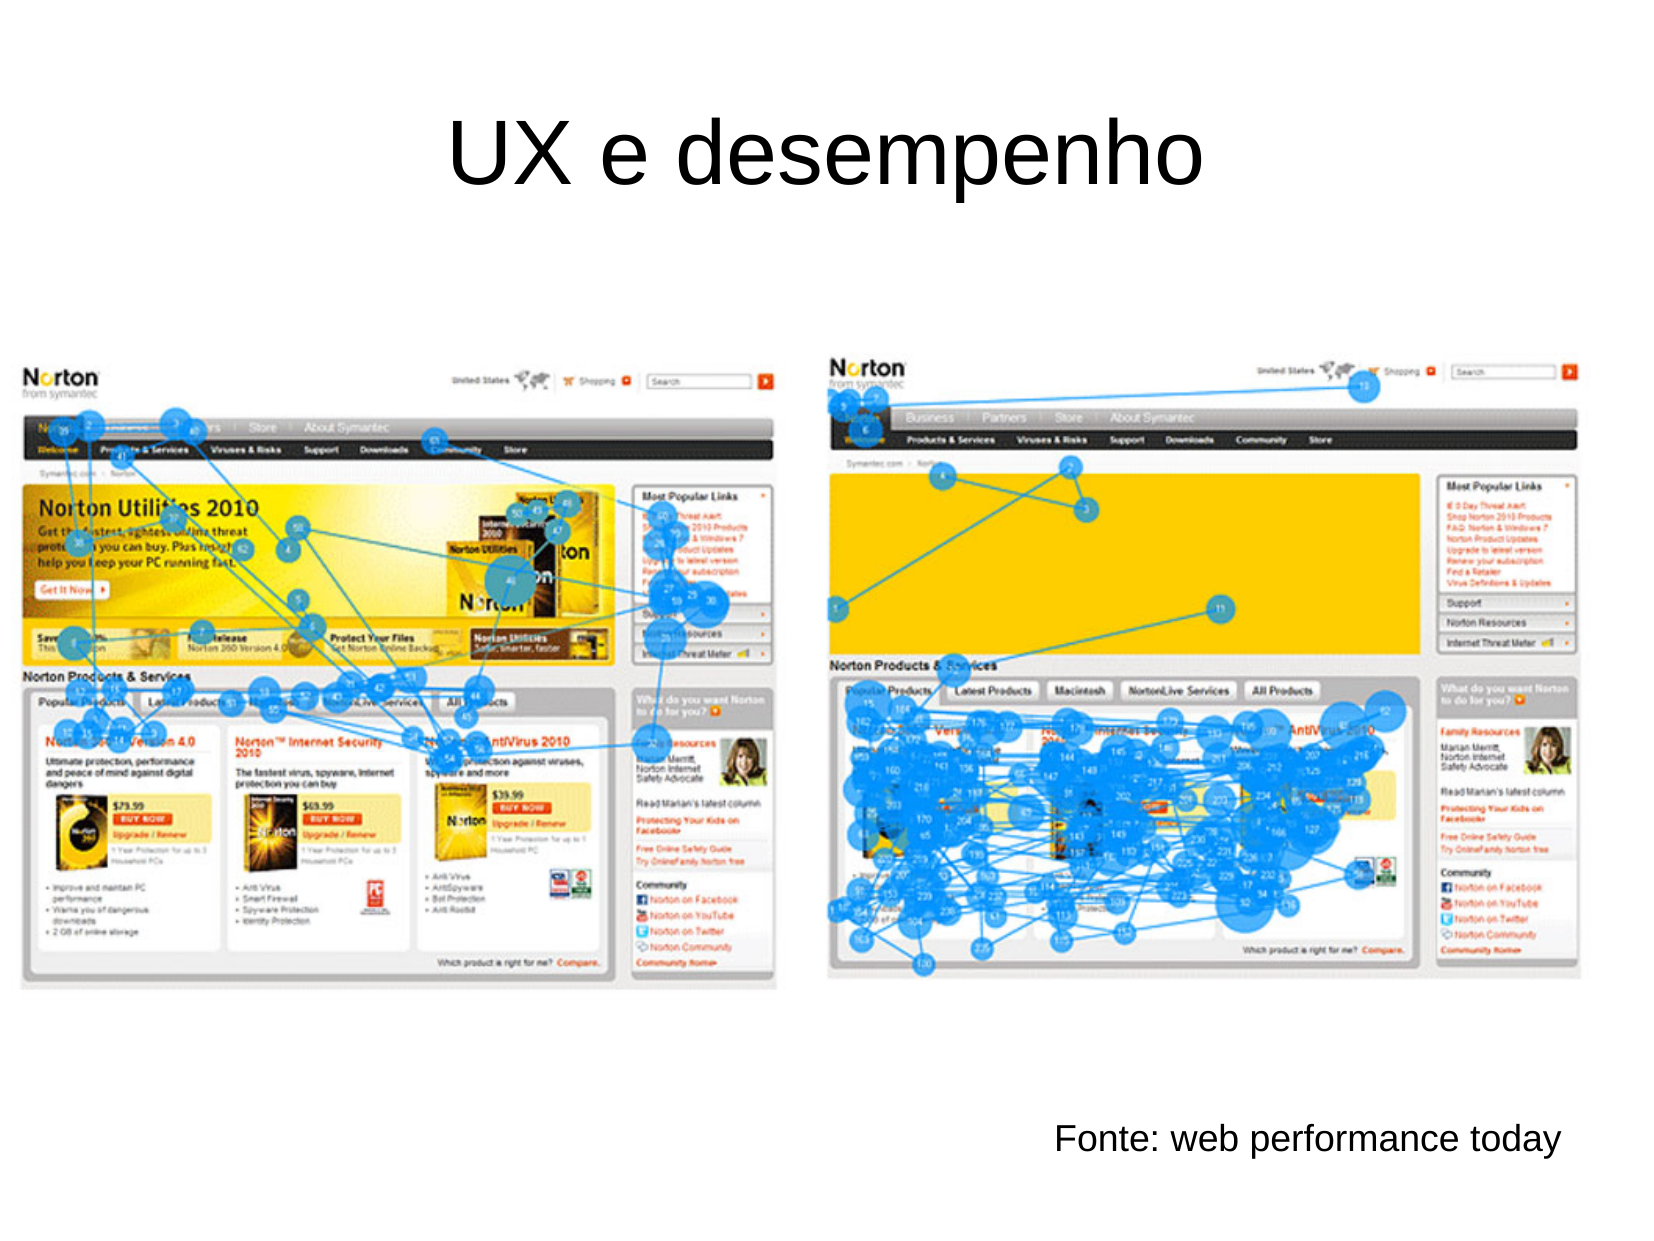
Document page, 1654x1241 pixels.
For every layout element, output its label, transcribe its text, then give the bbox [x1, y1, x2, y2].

picture [814, 352, 1597, 981]
text_box Fonte: web performance today [1039, 1110, 1577, 1168]
title UX e desempenho [82, 49, 1571, 257]
picture [11, 352, 793, 1004]
